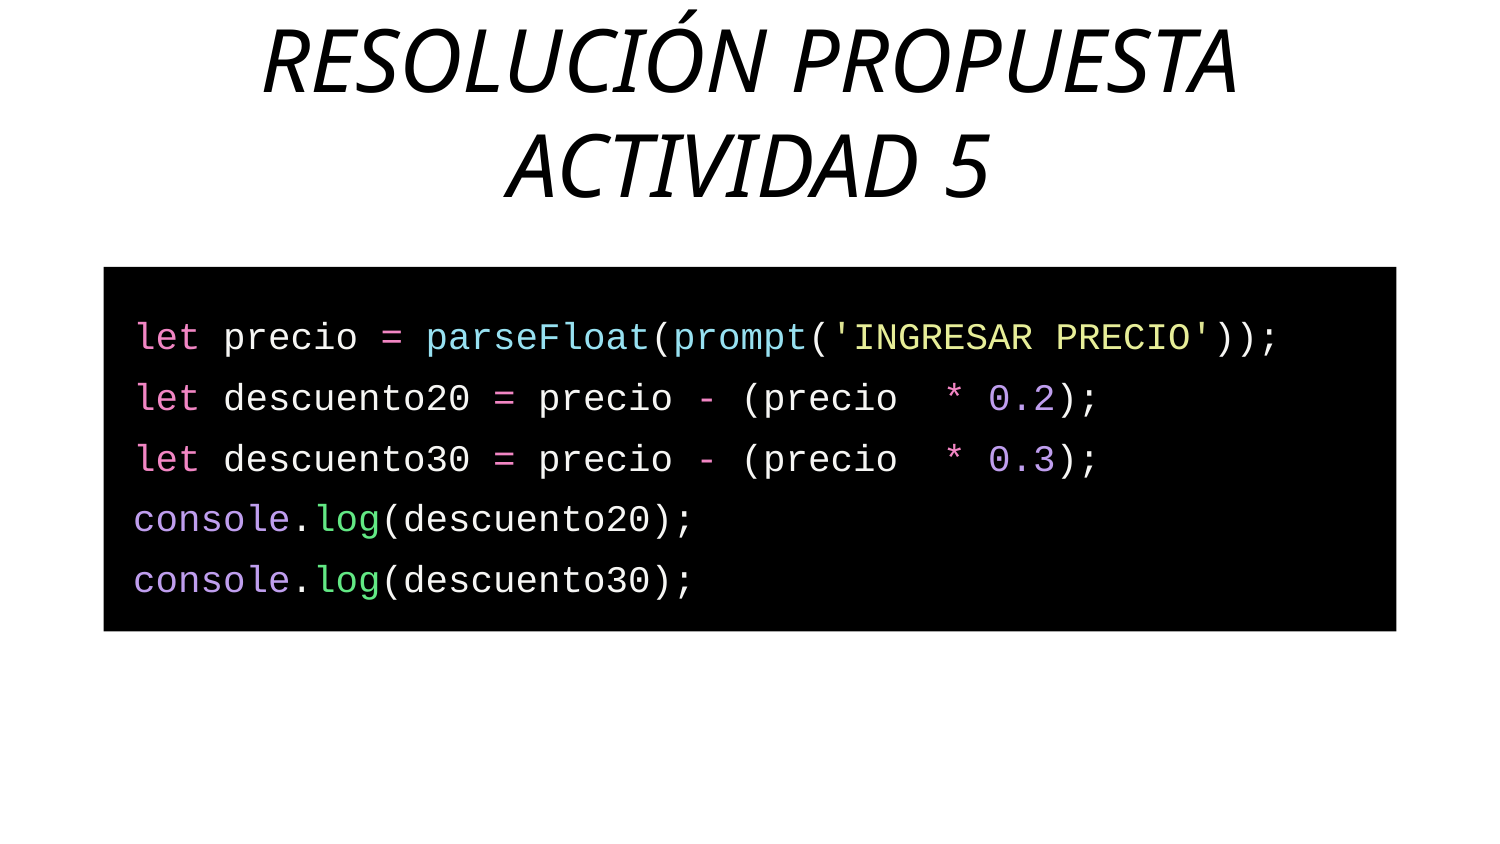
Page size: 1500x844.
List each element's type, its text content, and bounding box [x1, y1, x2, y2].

text_box RESOLUCIÓN PROPUESTA ACTIVIDAD 5 [874, 141, 908, 190]
text_box RESOLUCIÓN PROPUESTA ACTIVIDAD 5 [109, 28, 1391, 191]
text_box let precio = parseFloat(prompt('INGRESAR PRECIO')); let descuento20 = precio - (precio * 0.2); let descuento30 = precio - (precio * 0.3); console.log(descuento20); console.log(descuento30); [103, 266, 1397, 632]
text_box RESOLUCIÓN PROPUESTA ACTIVIDAD 5 [769, 141, 803, 190]
